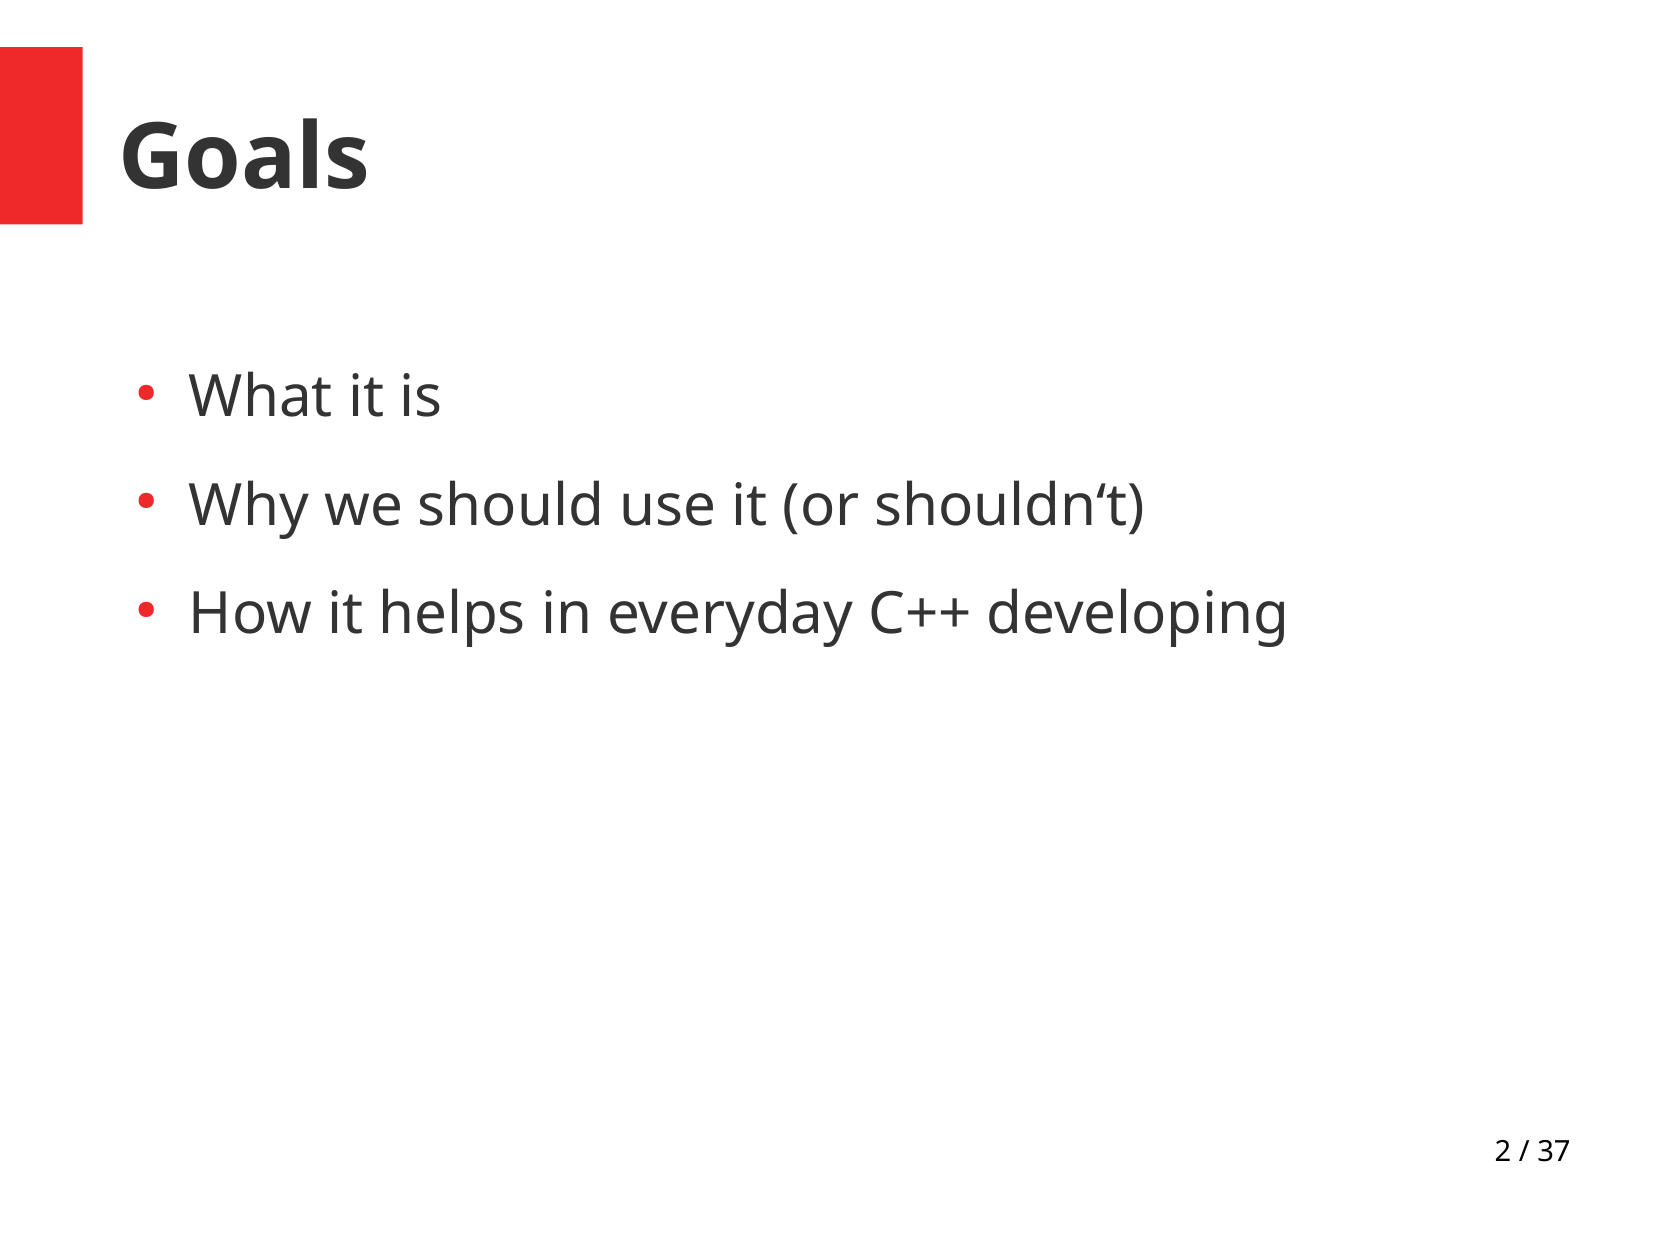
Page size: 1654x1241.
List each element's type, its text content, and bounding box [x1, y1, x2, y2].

title Goals [118, 49, 1571, 257]
list What it is Why we should use it (or shouldn‘t) How it helps in everyday C++ developing [118, 354, 1536, 1074]
